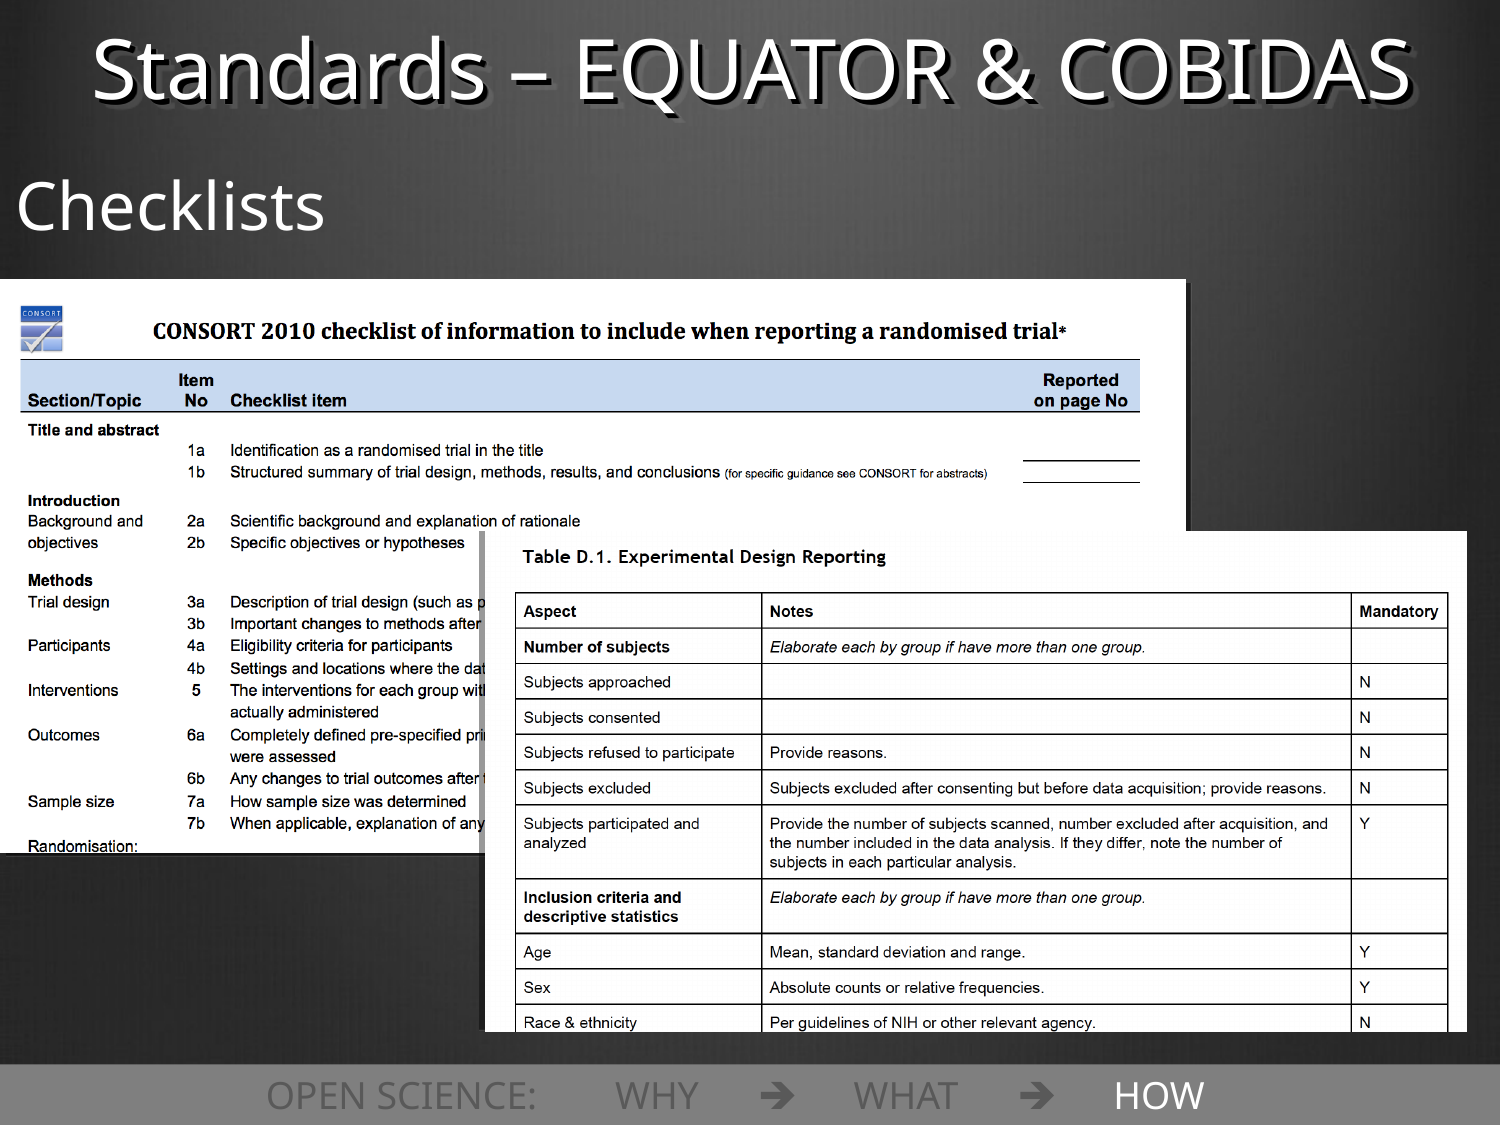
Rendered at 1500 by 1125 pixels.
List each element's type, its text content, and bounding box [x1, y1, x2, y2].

picture [0, 279, 1467, 1032]
text_box Checklists [0, 157, 1500, 252]
text_box OPEN SCIENCE: WHY  WHAT  HOW [0, 1064, 1500, 1125]
title Standards – EQUATOR & COBIDAS [2, 0, 1500, 154]
